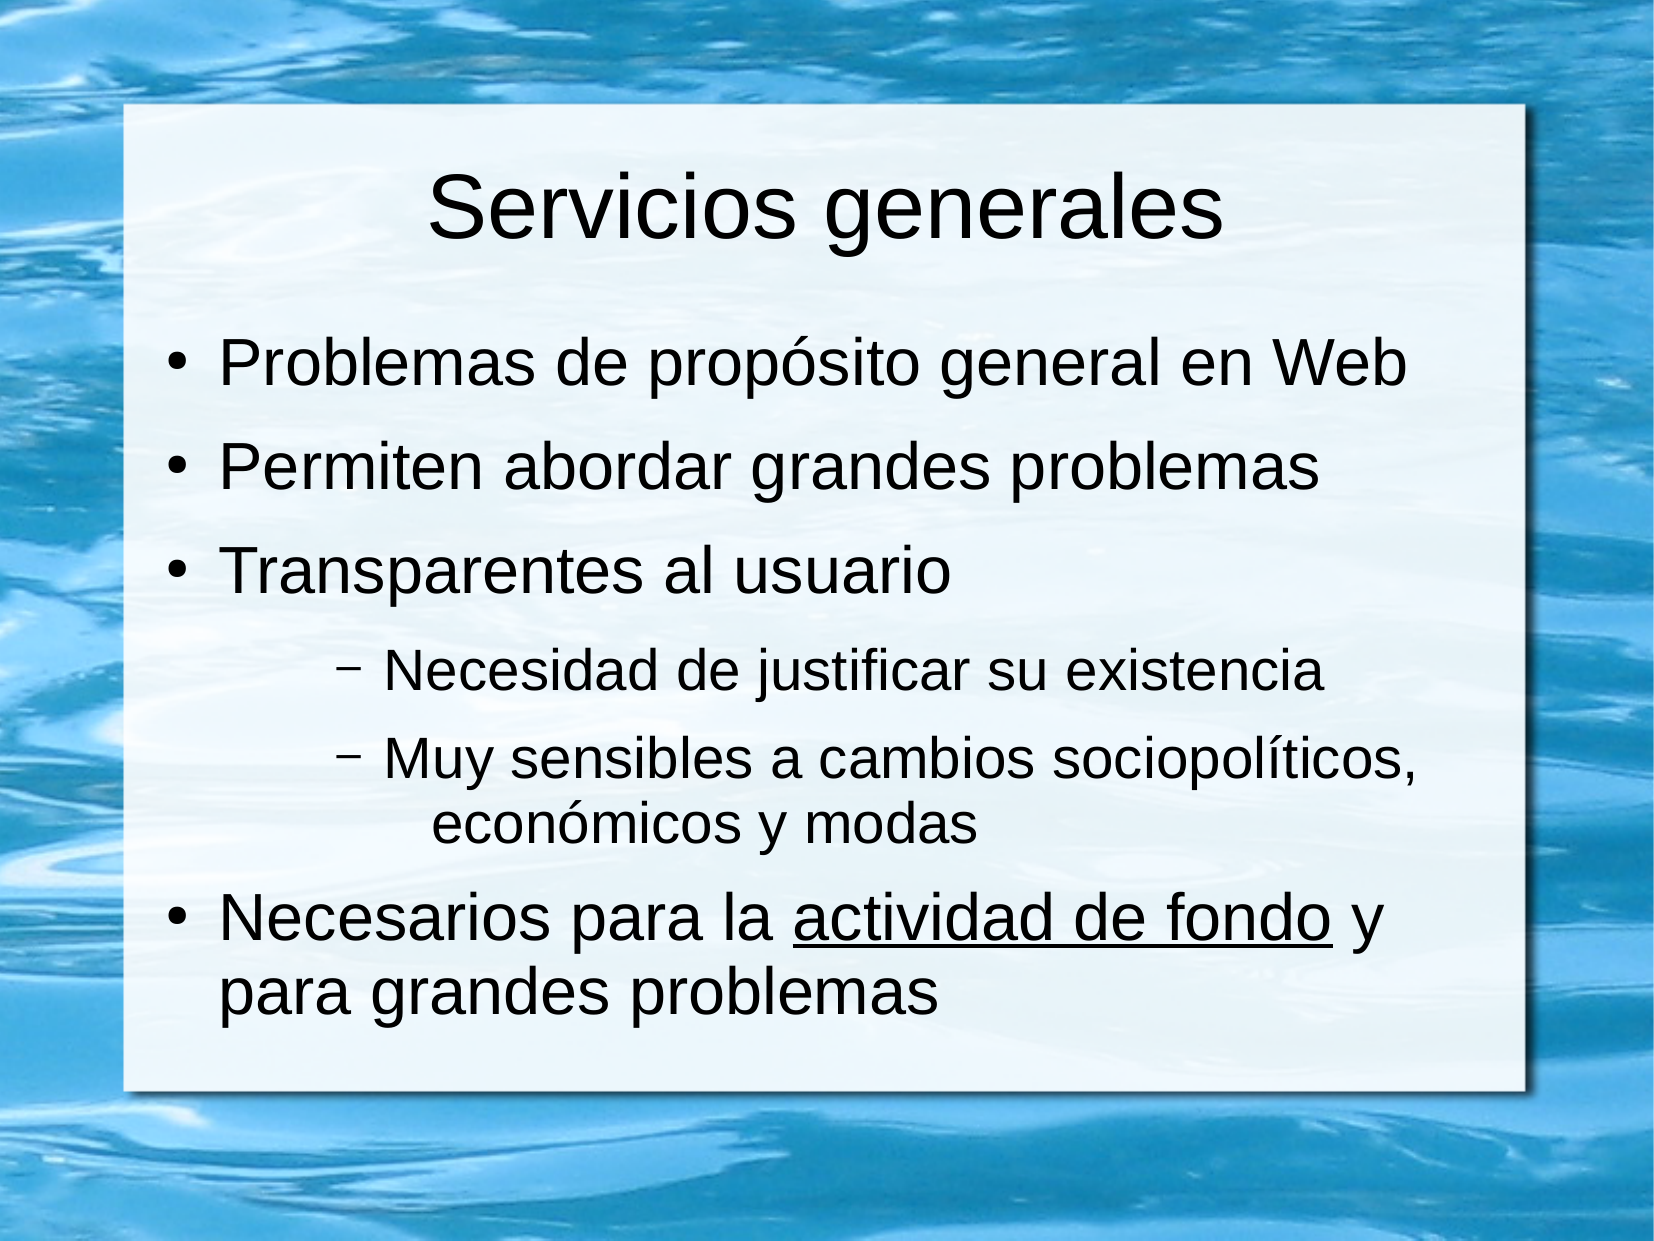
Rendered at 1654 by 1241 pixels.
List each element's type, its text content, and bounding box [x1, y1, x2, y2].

title Servicios generales [147, 125, 1506, 288]
list Problemas de propósito general en Web Permiten abordar grandes problemas Transparentes al usuario Necesidad de justificar su existencia Muy sensibles a cambios sociopolíticos, económicos y modas Necesarios para la actividad de fondo y para grandes problemas [147, 324, 1506, 1129]
picture [0, 0, 1654, 1241]
